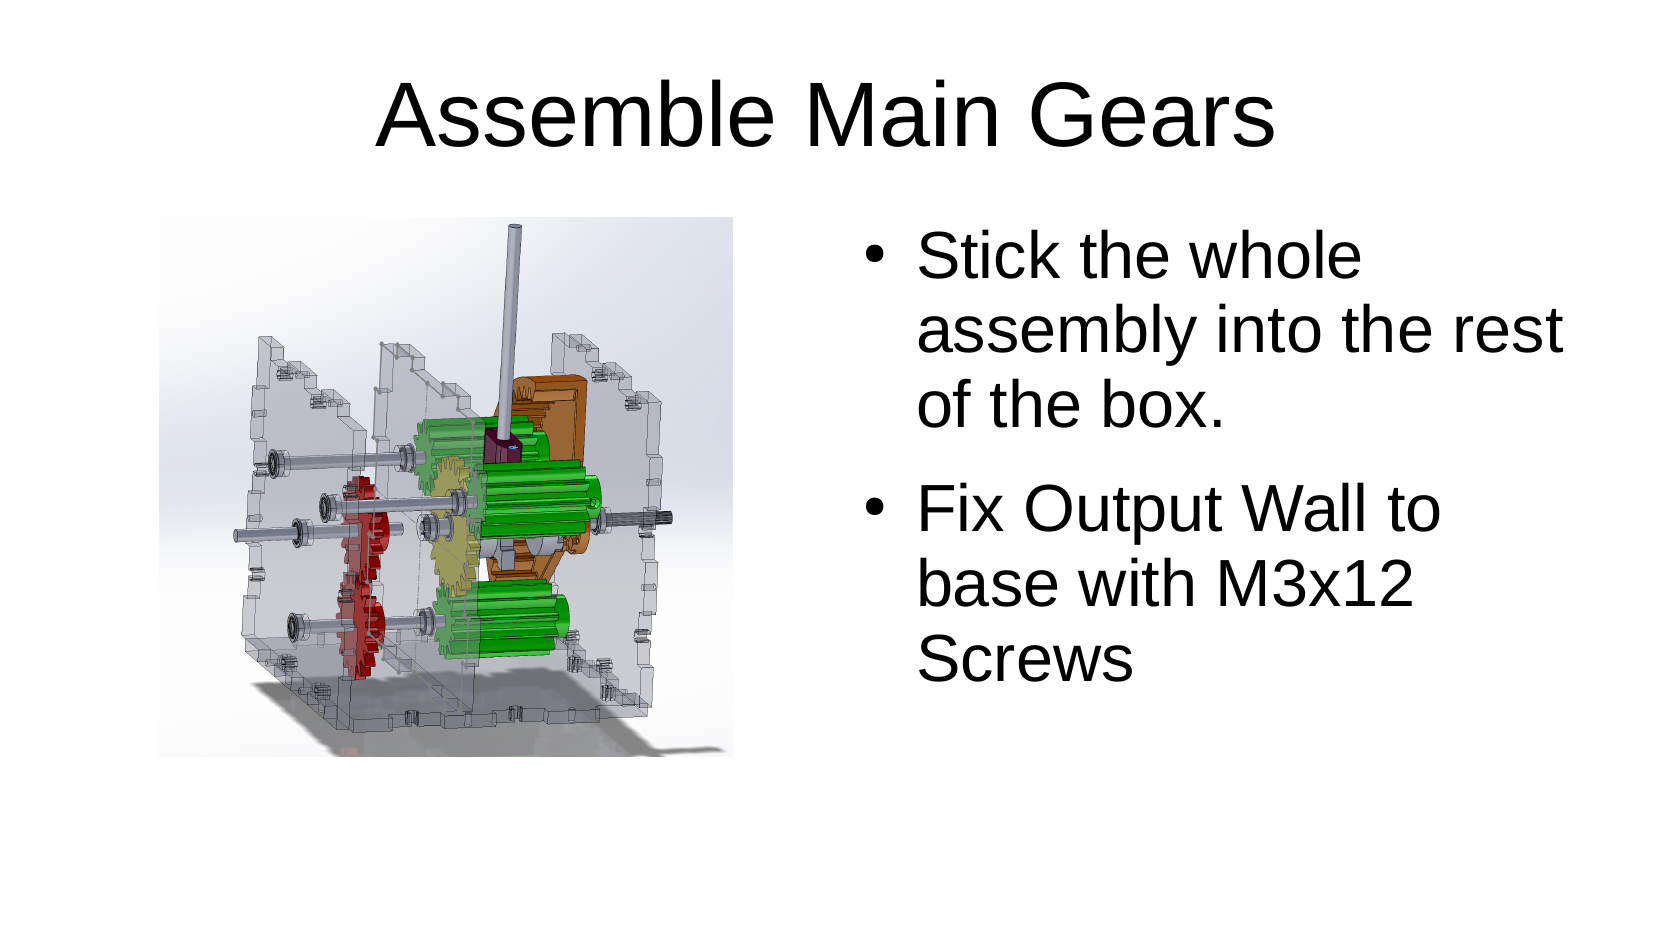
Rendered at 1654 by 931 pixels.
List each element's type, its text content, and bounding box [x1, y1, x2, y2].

list Stick the whole assembly into the rest of the box. Fix Output Wall to base with M3x12 Screws [845, 217, 1572, 758]
picture [159, 217, 733, 758]
title Assemble Main Gears [82, 37, 1571, 193]
